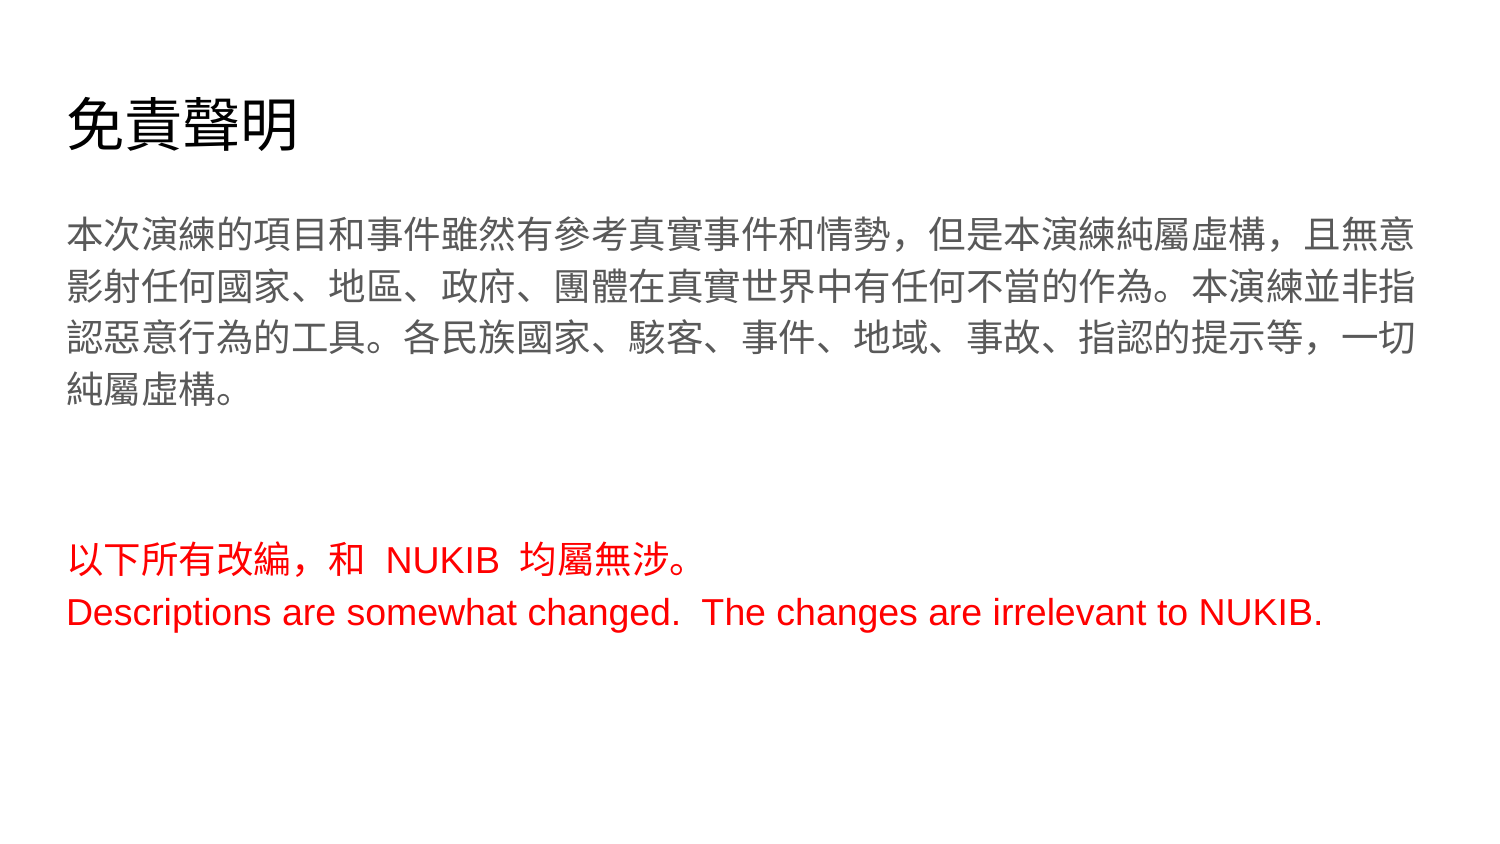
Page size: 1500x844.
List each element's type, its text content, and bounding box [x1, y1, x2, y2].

list 本次演練的項目和事件雖然有參考真實事件和情勢，但是本演練純屬虛構，且無意影射任何國家、地區、政府、團體在真實世界中有任何不當的作為。本演練並非指認惡意行為的工具。各民族國家、駭客、事件、地域、事故、指認的提示等，一切純屬虛構。 以下所有改編，和 NUKIB 均屬無涉。 Descriptions are somewhat changed. The changes are irrelevant to NUKIB. [51, 189, 1449, 750]
title 免責聲明 [51, 72, 1449, 167]
